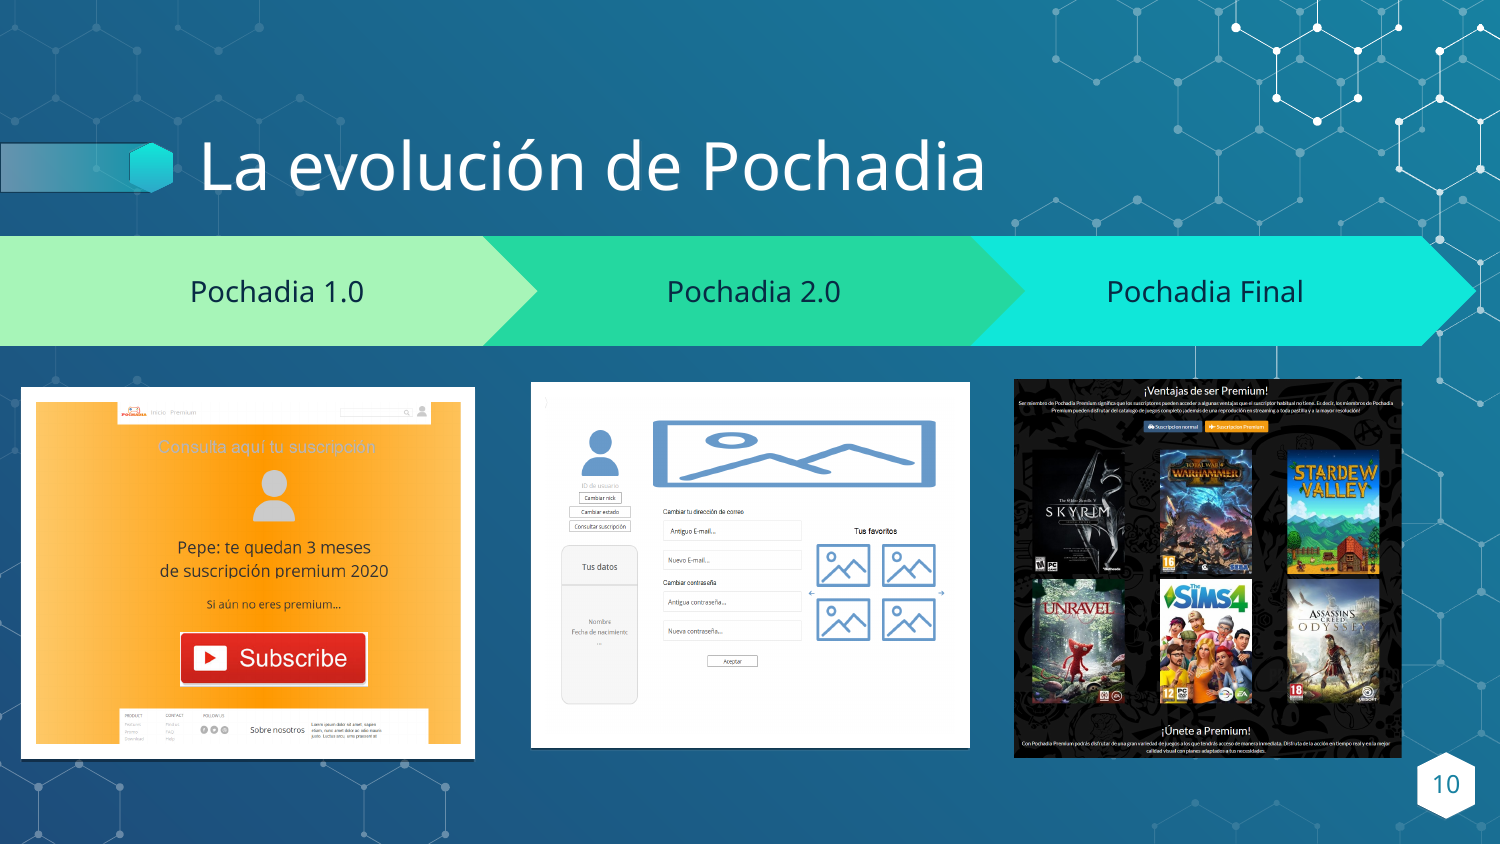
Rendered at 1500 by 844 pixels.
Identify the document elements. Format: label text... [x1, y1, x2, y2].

text_box Pochadia 1.0 [0, 236, 536, 346]
slide_number <número> [1417, 752, 1475, 819]
picture [35, 401, 461, 745]
text_box Pochadia Final [972, 236, 1477, 346]
picture [1014, 379, 1402, 758]
picture [545, 396, 956, 734]
title La evolución de Pochadia [198, 140, 1302, 198]
text_box Pochadia 2.0 [482, 236, 1026, 346]
